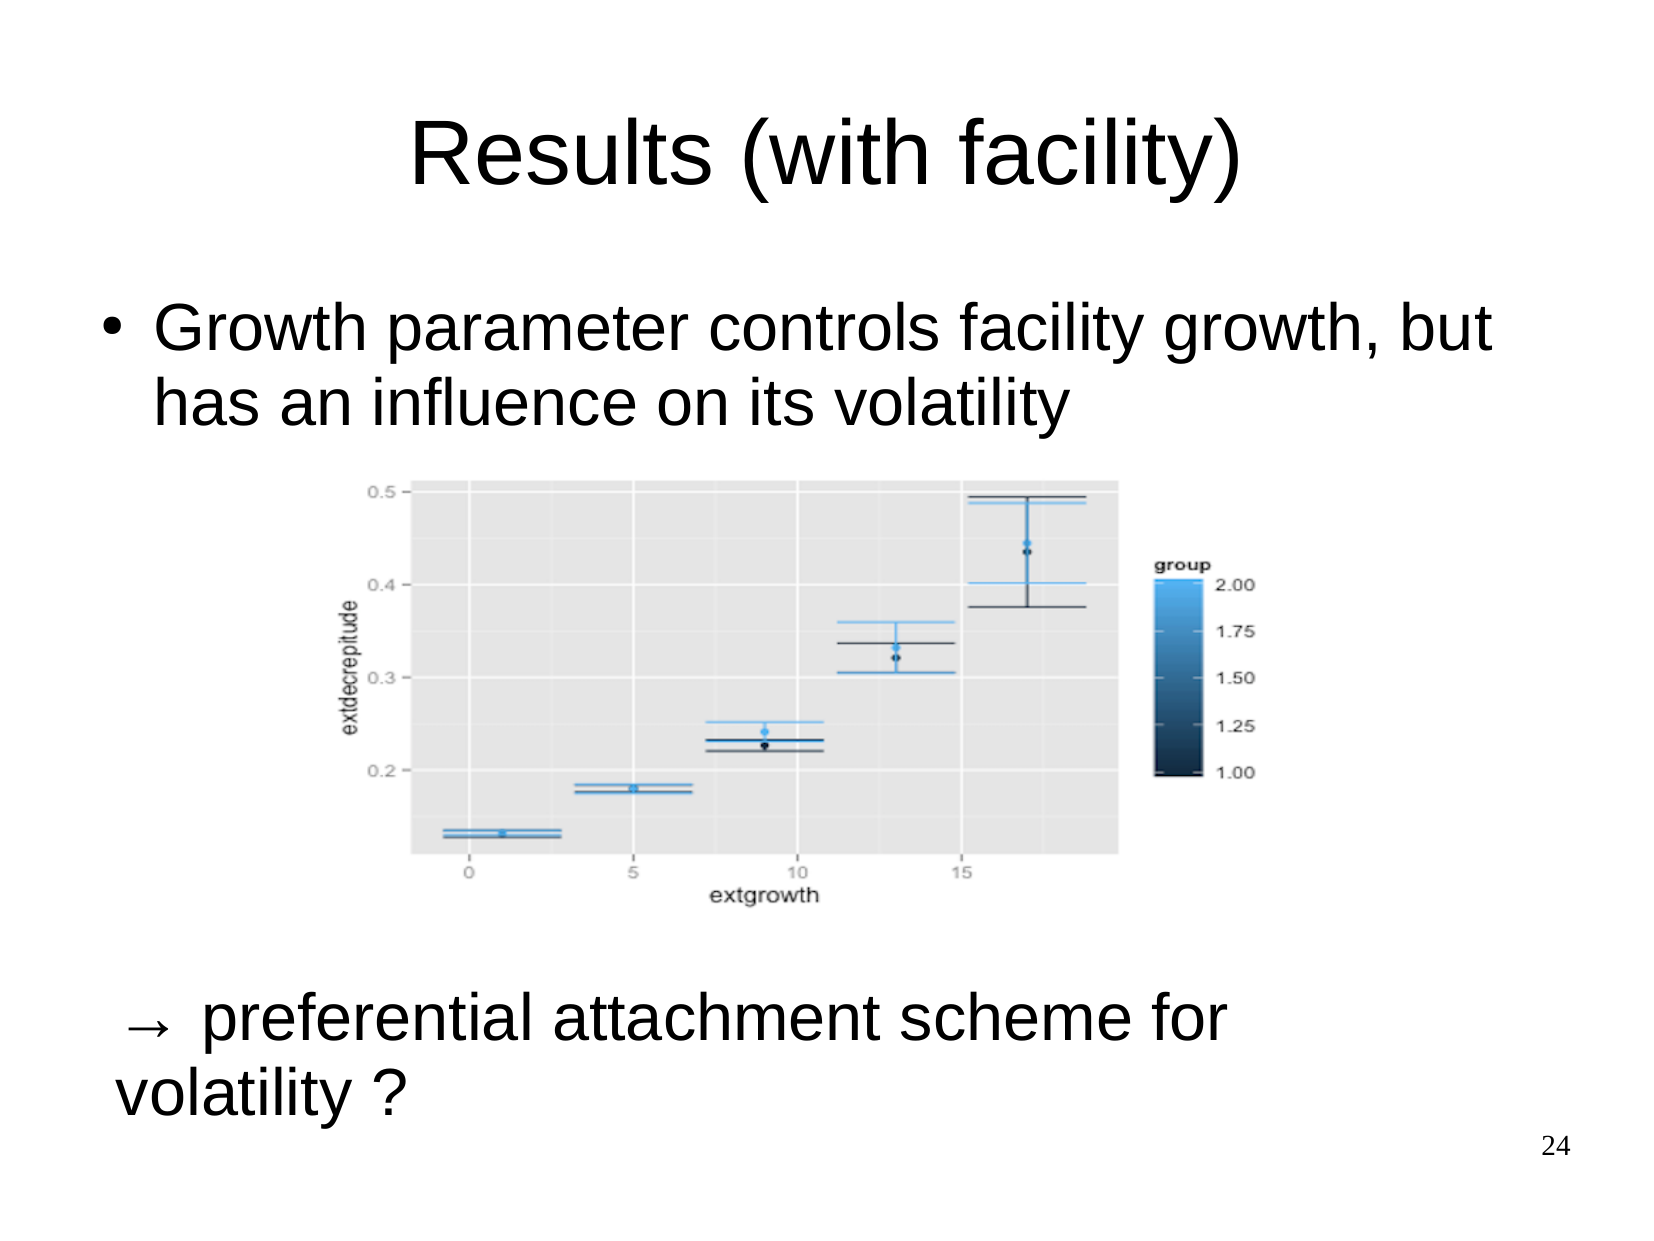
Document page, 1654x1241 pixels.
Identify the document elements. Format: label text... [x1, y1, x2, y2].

list → preferential attachment scheme for volatility ? [44, 980, 1501, 1158]
title Results (with facility) [82, 49, 1571, 257]
picture [295, 448, 1300, 945]
list Growth parameter controls facility growth, but has an influence on its volatility [82, 290, 1538, 1010]
